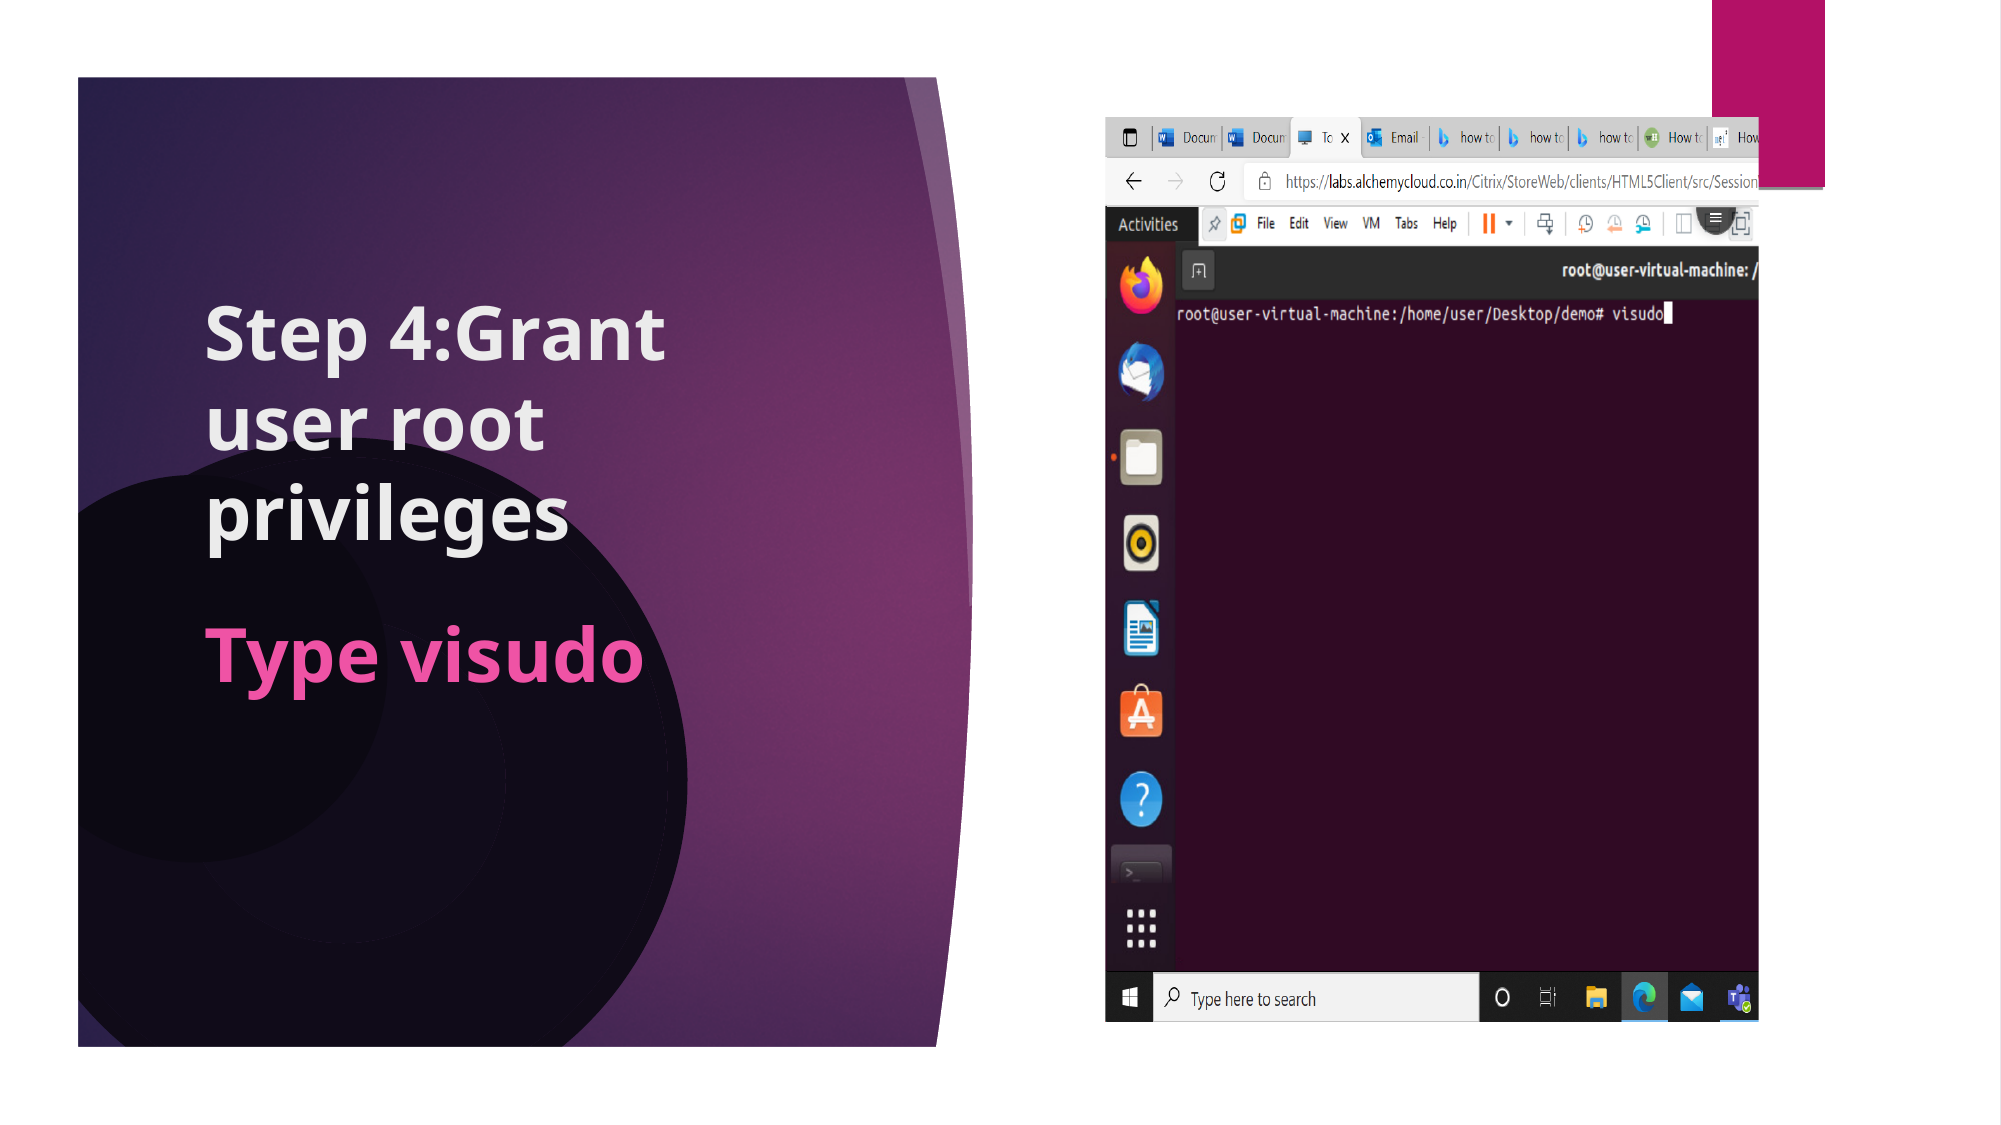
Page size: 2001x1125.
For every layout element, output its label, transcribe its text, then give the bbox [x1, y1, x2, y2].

picture [1105, 117, 1759, 1022]
title Step 4:Grant user root privileges [189, 277, 824, 563]
list Type visudo [189, 600, 823, 826]
